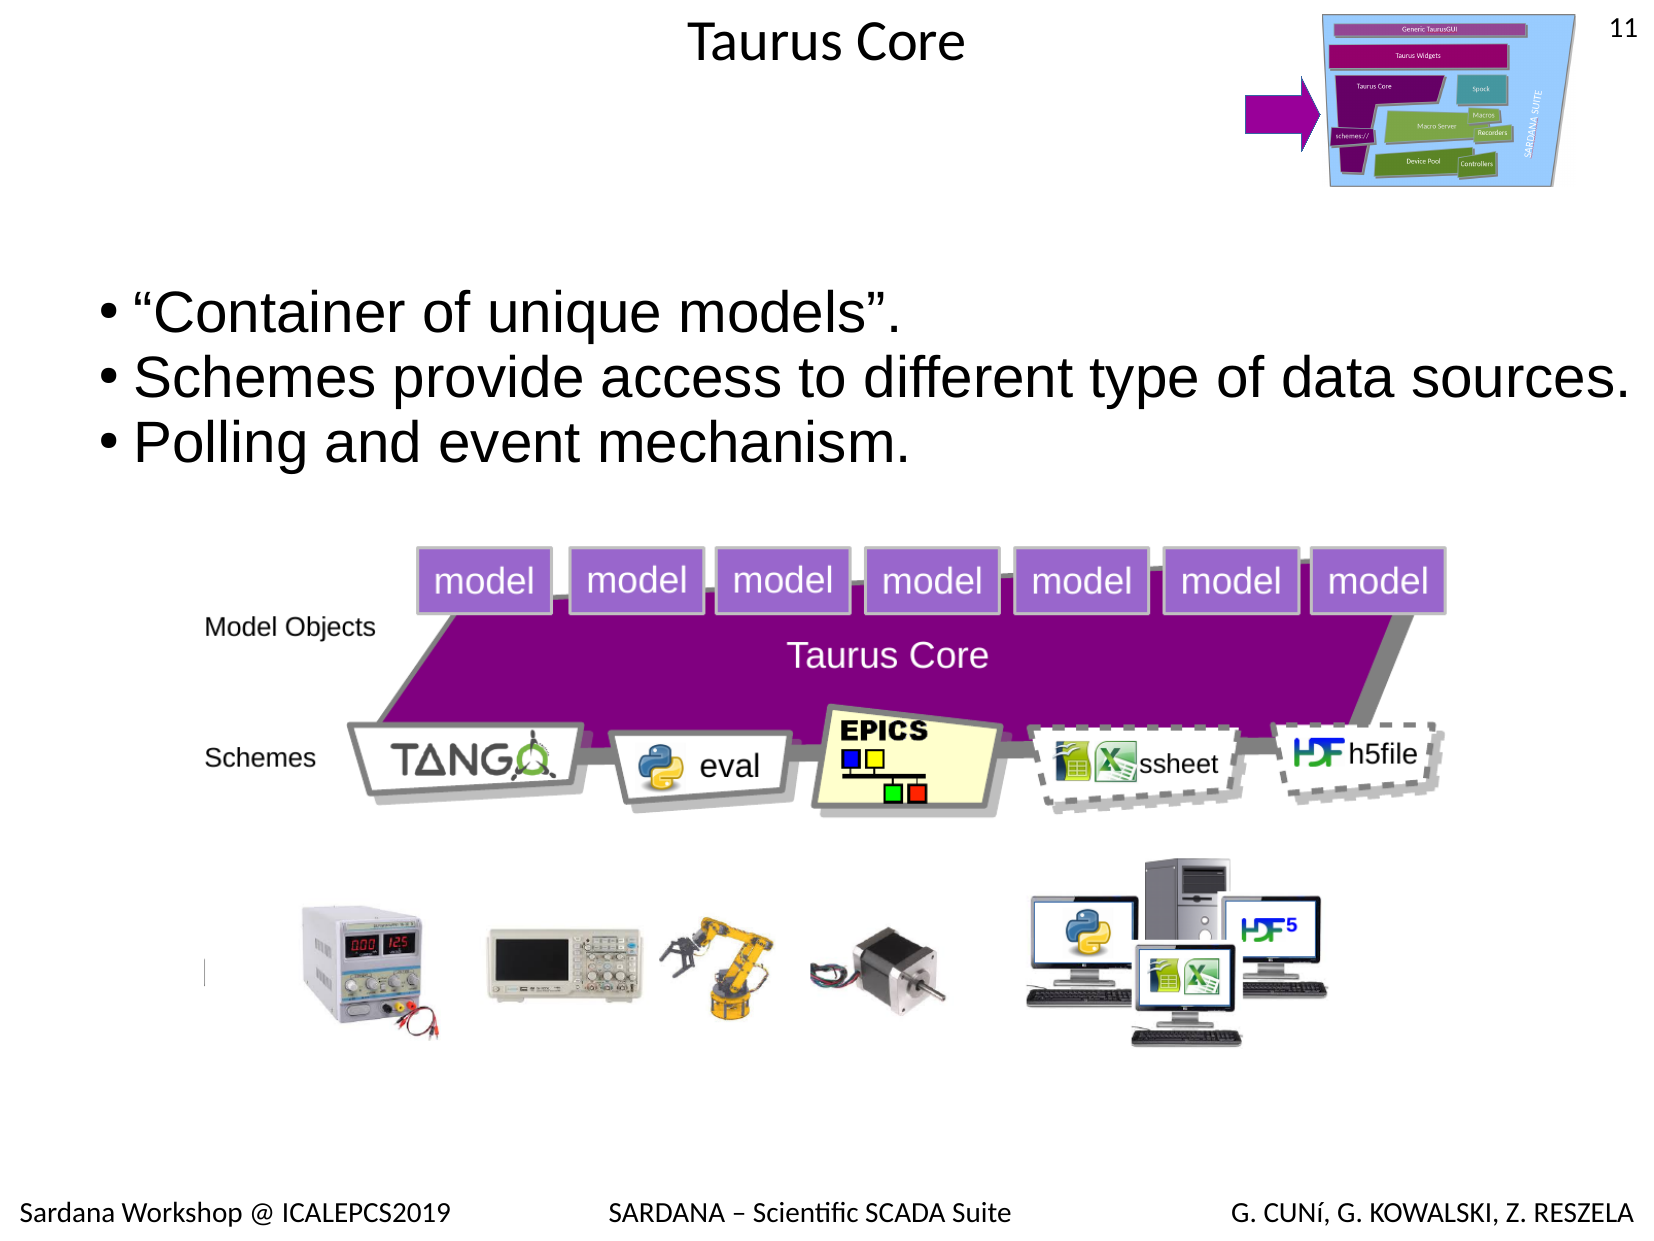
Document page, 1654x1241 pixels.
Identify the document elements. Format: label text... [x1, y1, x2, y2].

picture [1322, 14, 1576, 187]
picture [204, 539, 1456, 1050]
text_box “Container of unique models”. Schemes provide access to different type of data sources. Polling and event mechanism. [83, 272, 1654, 519]
text_box [1245, 76, 1321, 152]
title Taurus Core [82, 2, 1571, 91]
